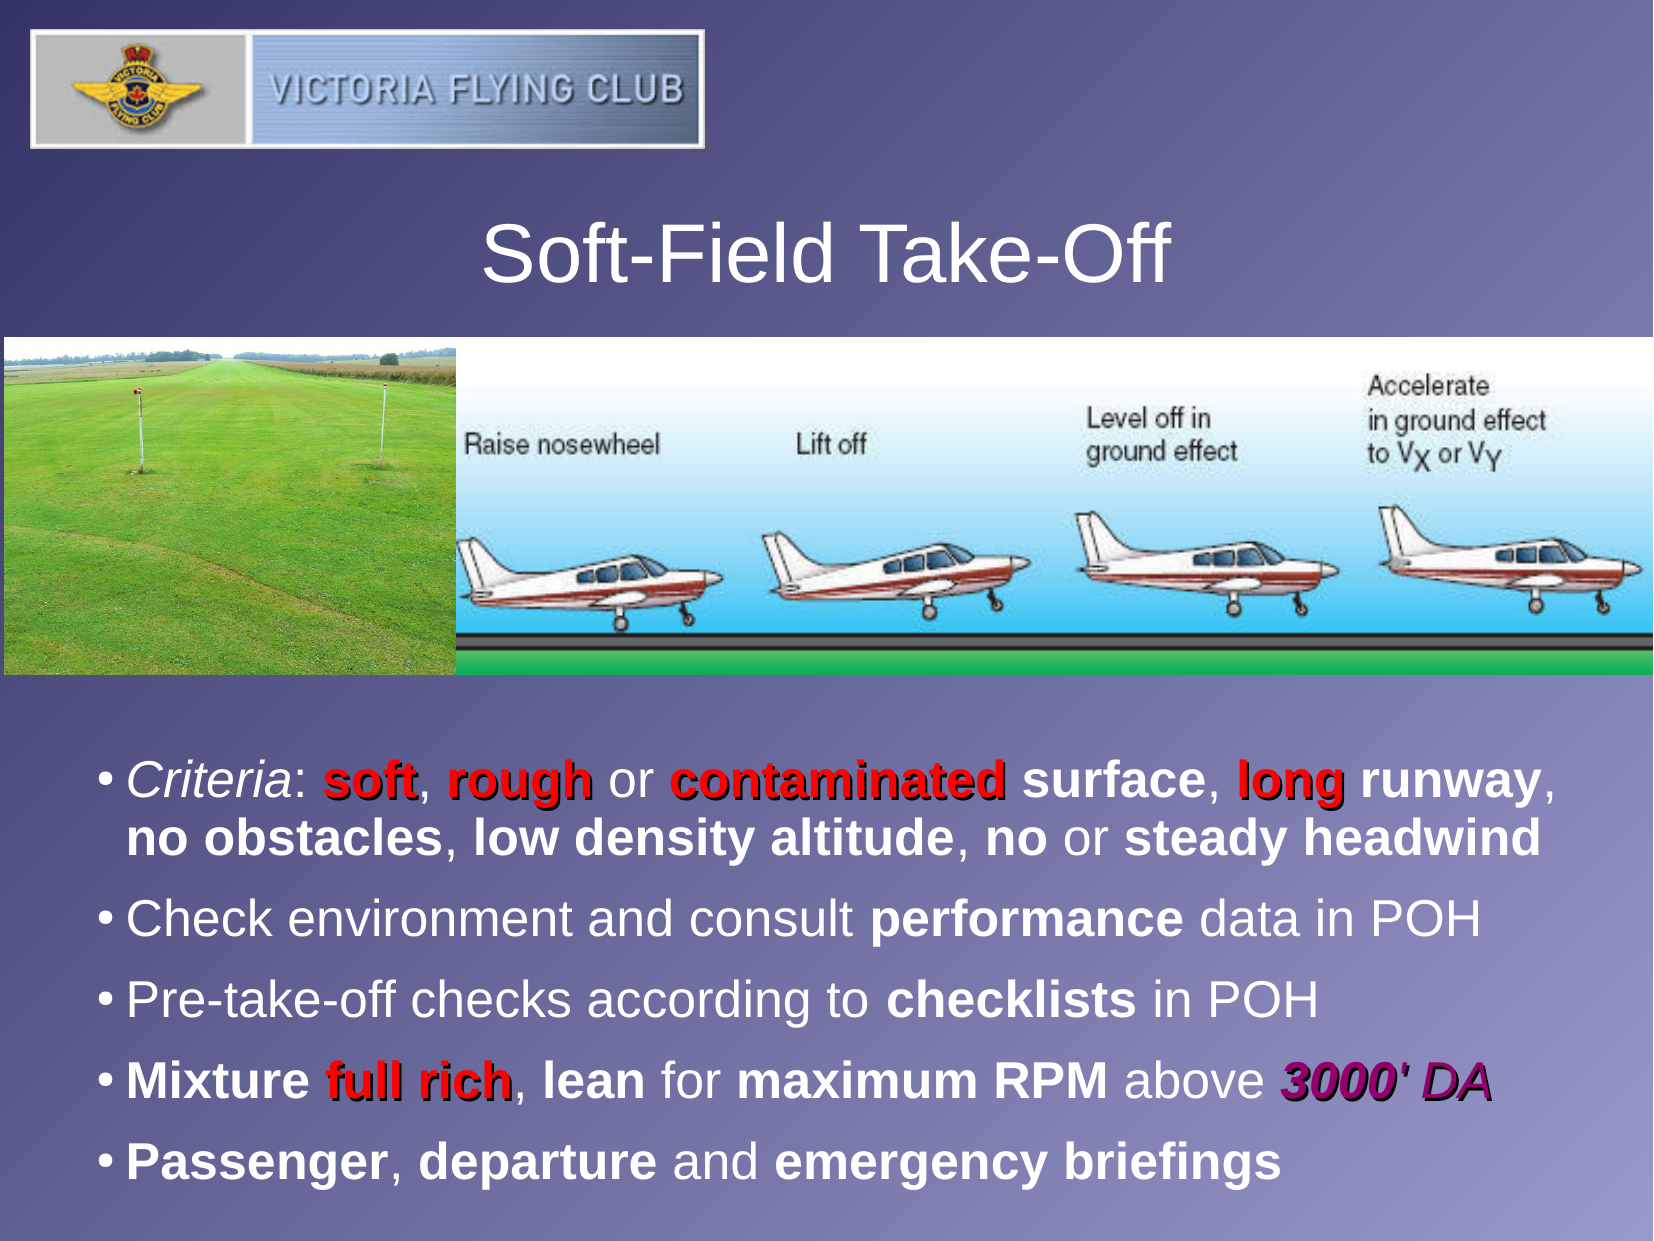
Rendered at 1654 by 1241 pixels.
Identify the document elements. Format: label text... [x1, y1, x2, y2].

picture [4, 337, 1653, 676]
list Criteria: soft, rough or contaminated surface, long runway, no obstacles, low density altitude, no or steady headwind Check environment and consult performance data in POH Pre-take-off checks according to checklists in POH Mixture full rich, lean for maximum RPM above 3000' DA Passenger, departure and emergency briefings [82, 750, 1571, 1201]
picture [30, 29, 705, 149]
title Soft-Field Take-Off [82, 150, 1571, 337]
